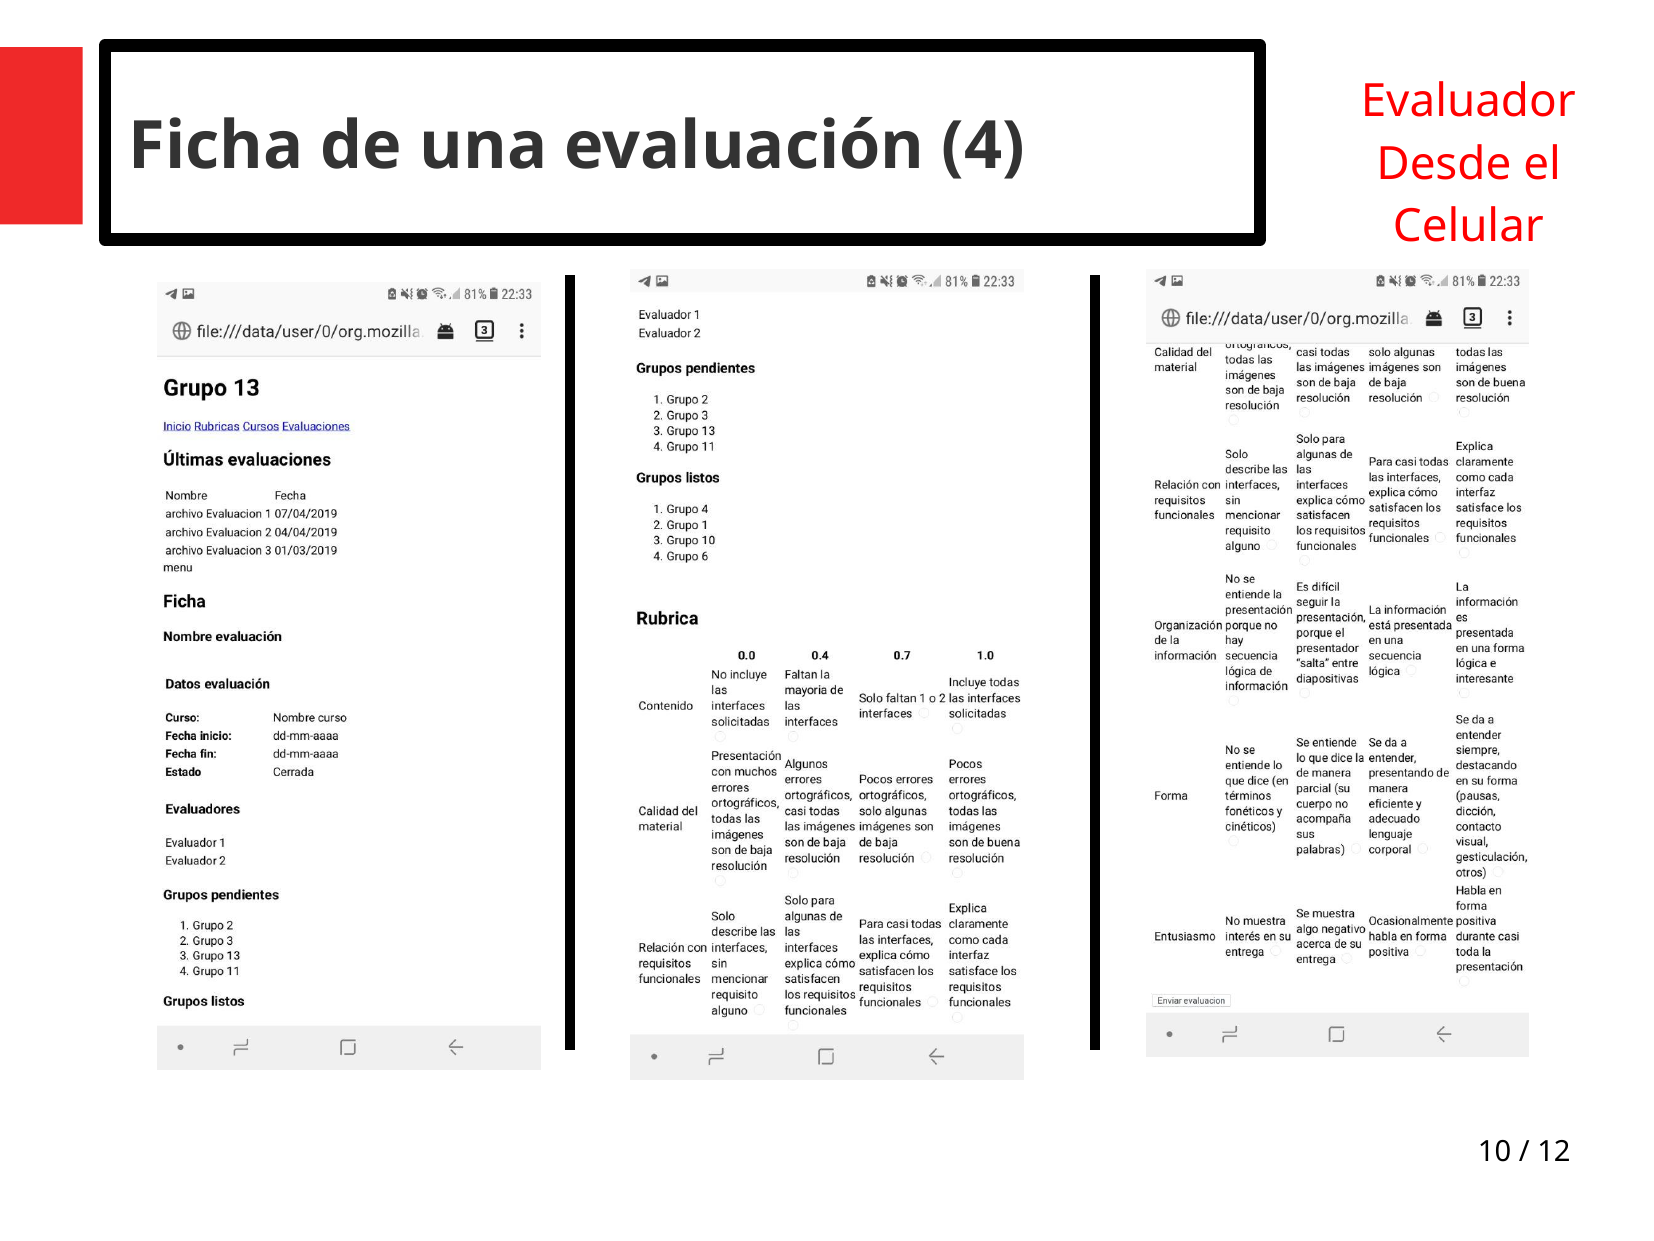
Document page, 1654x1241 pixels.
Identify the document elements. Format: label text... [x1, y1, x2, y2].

picture [157, 282, 541, 1070]
picture [630, 269, 1024, 1081]
text_box Evaluador Desde el Celular [1266, 60, 1654, 241]
picture [1146, 269, 1529, 1057]
title Ficha de una evaluación (4) [105, 45, 1261, 240]
